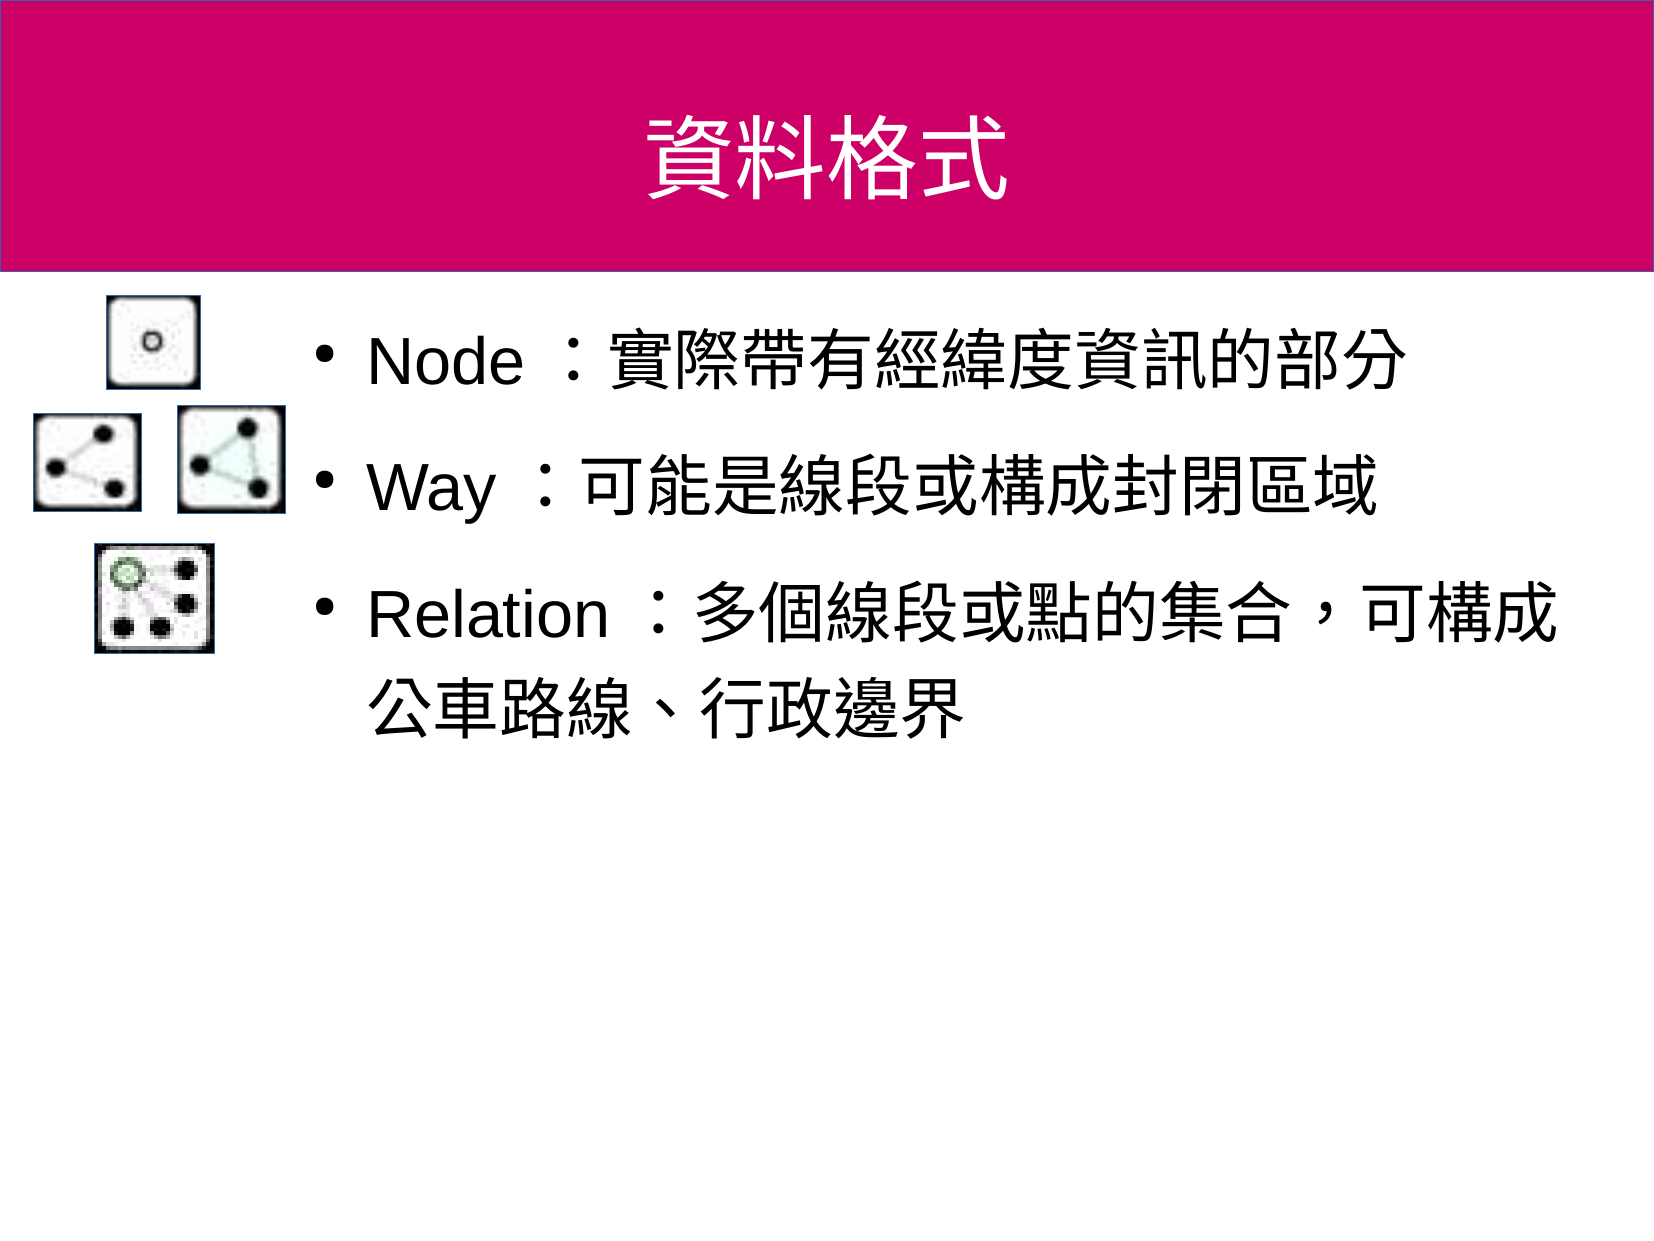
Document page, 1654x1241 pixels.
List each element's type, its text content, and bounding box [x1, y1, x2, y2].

picture [33, 413, 142, 512]
picture [94, 543, 215, 654]
picture [106, 295, 201, 390]
list Node：實際帶有經緯度資訊的部分 Way：可能是線段或構成封閉區域 Relation：多個線段或點的集合，可構成公車路線、行政邊界 [295, 307, 1595, 1027]
picture [177, 405, 286, 514]
title 資料格式 [82, 49, 1571, 257]
